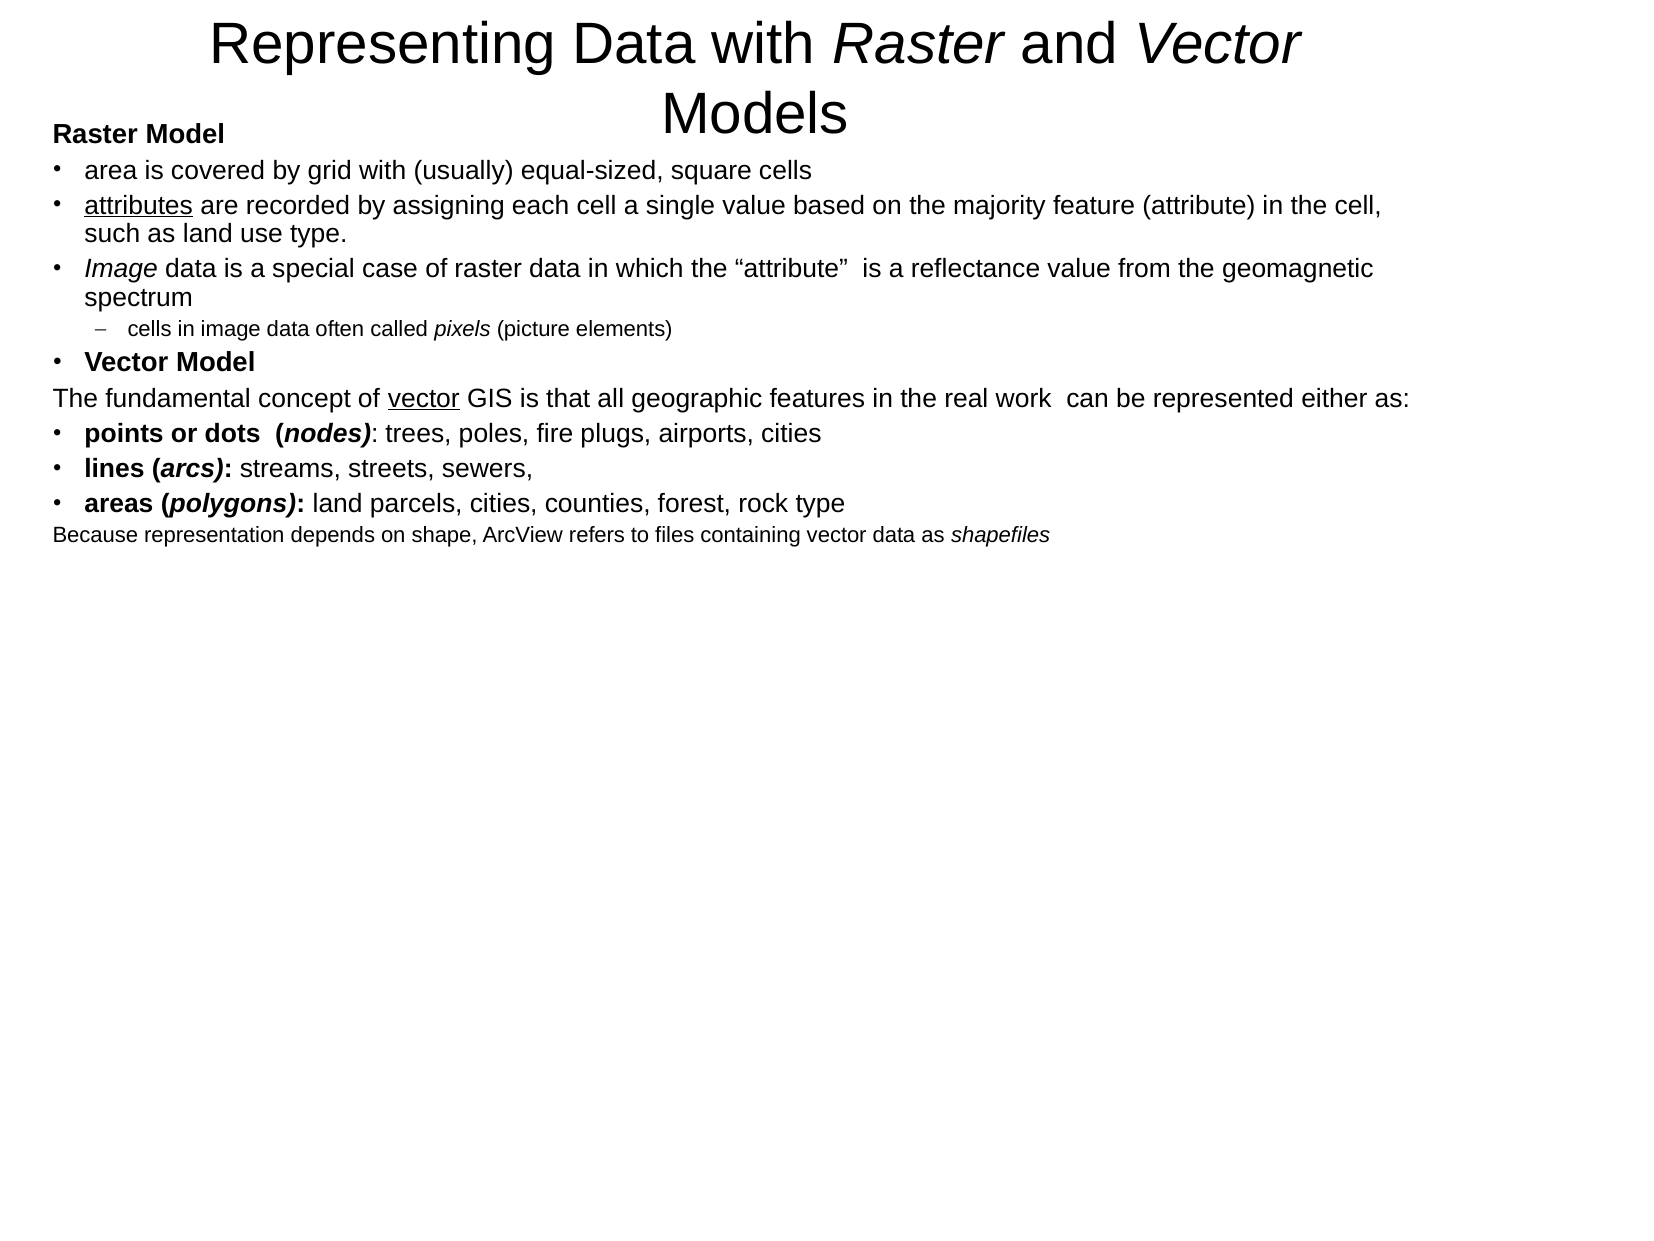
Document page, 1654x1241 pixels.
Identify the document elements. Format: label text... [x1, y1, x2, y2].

title Representing Data with Raster and Vector Models [62, 37, 1413, 112]
list Raster Model area is covered by grid with (usually) equal-sized, square cells attributes are recorded by assigning each cell a single value based on the majority feature (attribute) in the cell, such as land use type. Image data is a special case of raster data in which the “attribute” is a reflectance value from the geomagnetic spectrum cells in image data often called pixels (picture elements) Vector Model The fundamental concept of vector GIS is that all geographic features in the real work can be represented either as: points or dots (nodes): trees, poles, fire plugs, airports, cities lines (arcs): streams, streets, sewers, areas (polygons): land parcels, cities, counties, forest, rock type Because representation depends on shape, ArcView refers to files containing vector data as shapefiles [37, 112, 1438, 569]
